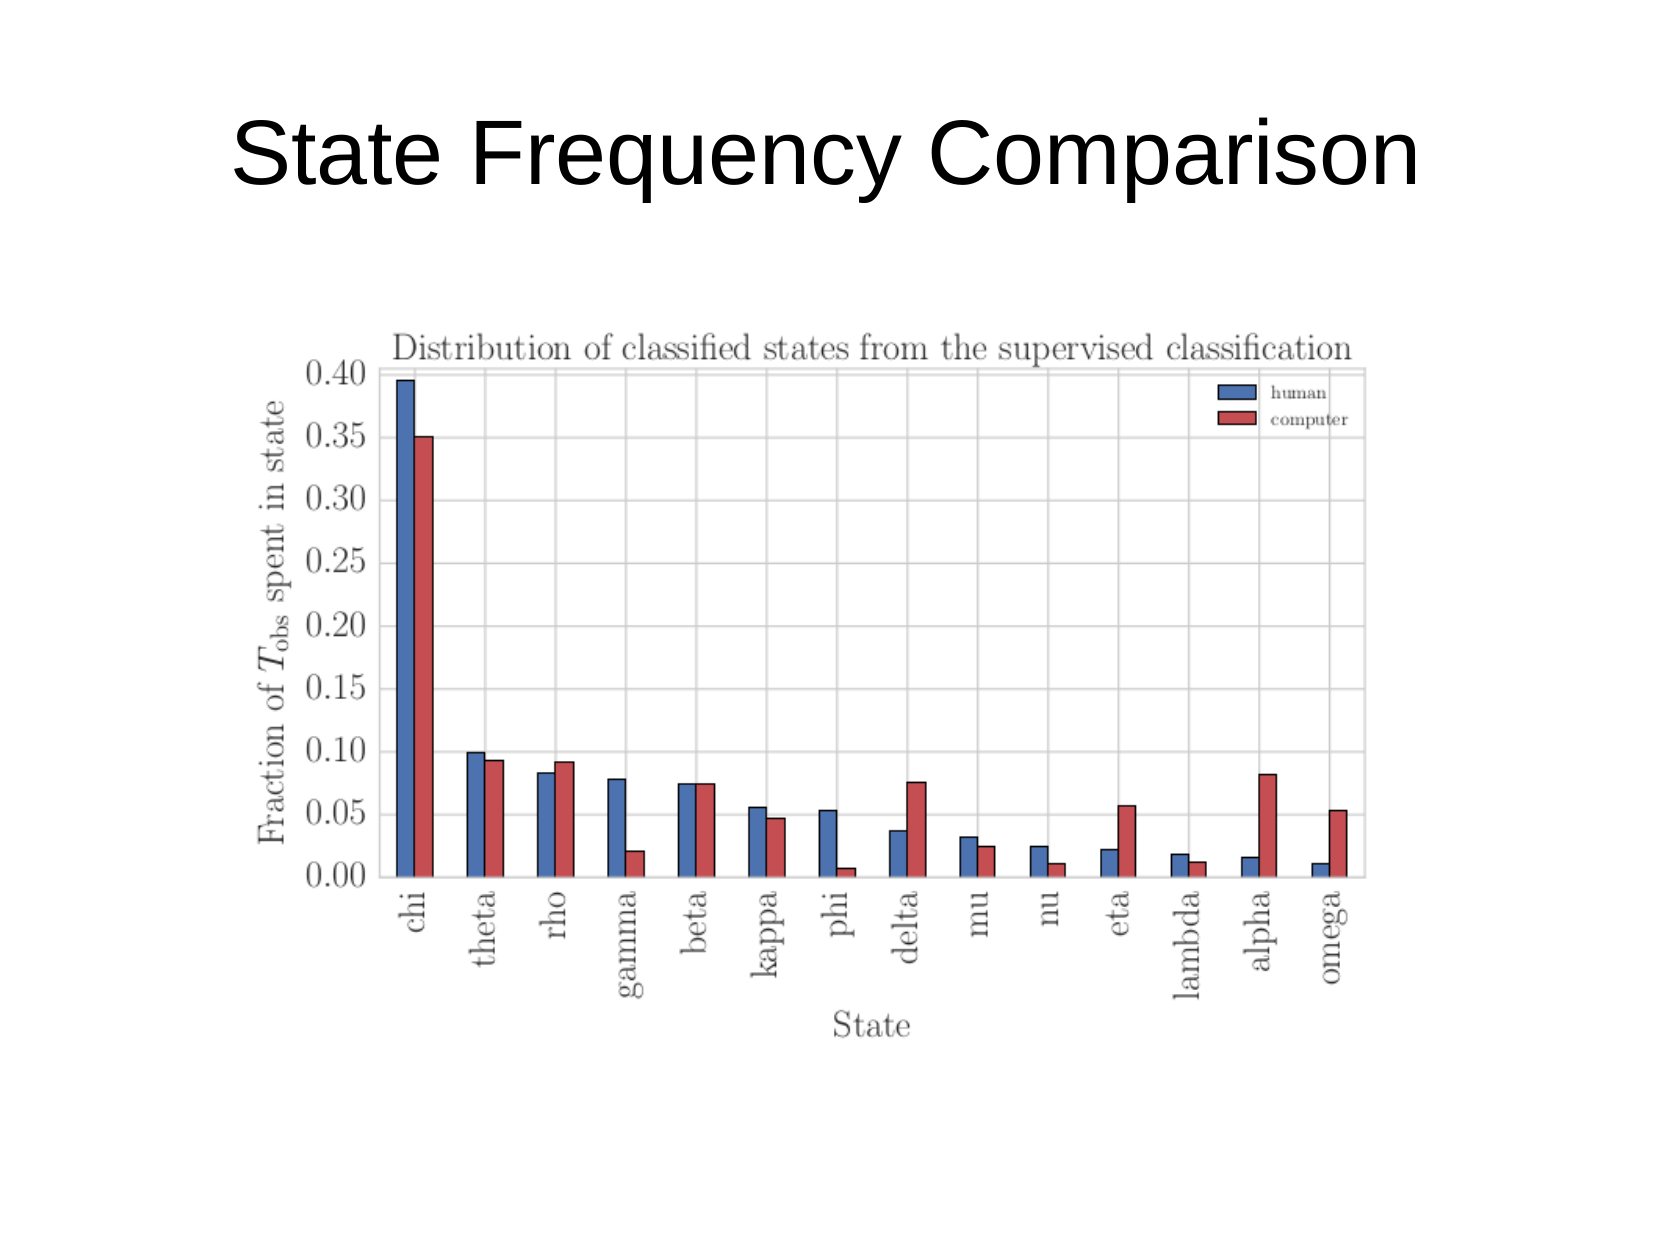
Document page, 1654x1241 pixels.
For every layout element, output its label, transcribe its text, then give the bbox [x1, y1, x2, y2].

picture [229, 283, 1426, 1066]
title State Frequency Comparison [82, 49, 1571, 257]
